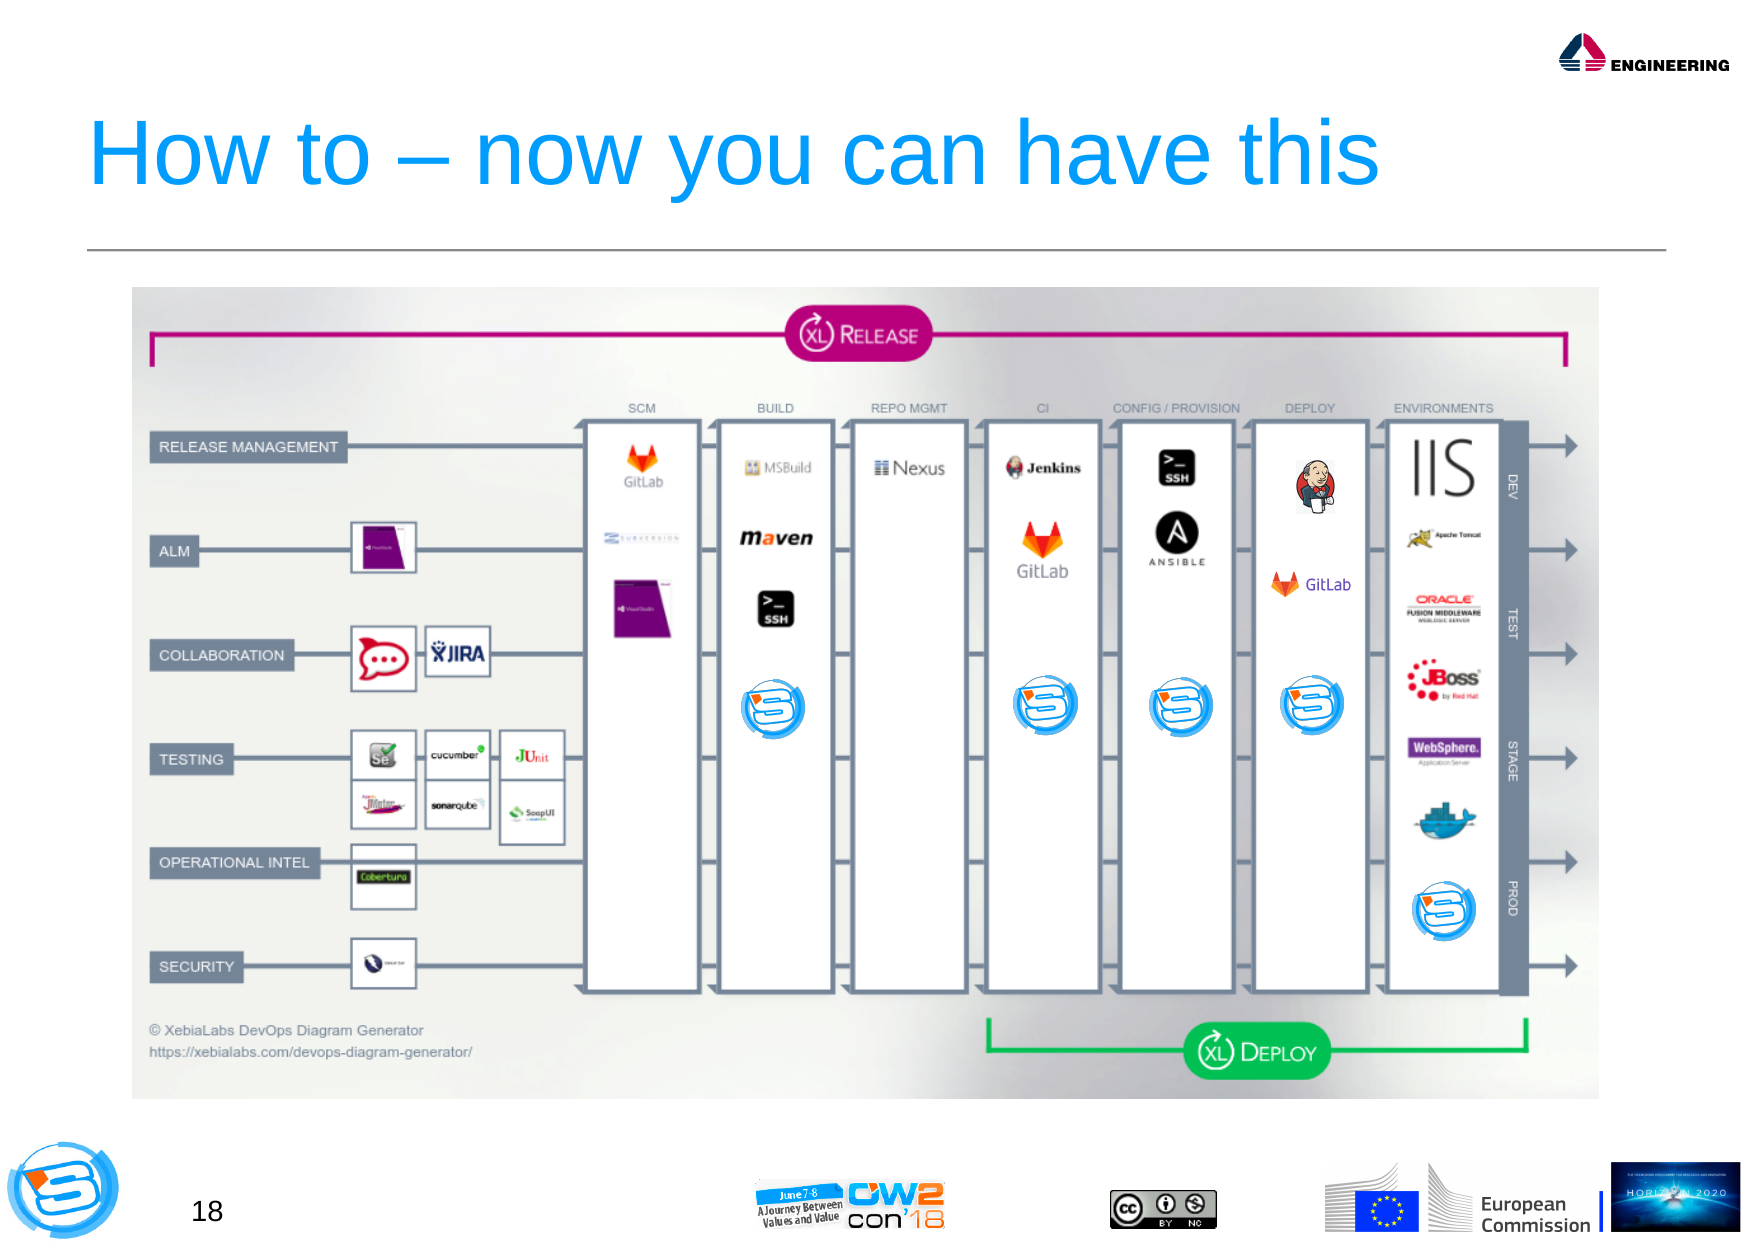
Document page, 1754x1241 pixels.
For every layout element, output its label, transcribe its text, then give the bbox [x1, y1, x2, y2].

picture [4, 1139, 122, 1241]
picture [1611, 1162, 1741, 1232]
picture [755, 1179, 945, 1229]
picture [1559, 33, 1729, 71]
picture [1325, 1162, 1603, 1232]
picture [132, 287, 1599, 1099]
picture [1110, 1190, 1217, 1229]
title How to – now you can have this [87, 49, 1667, 257]
